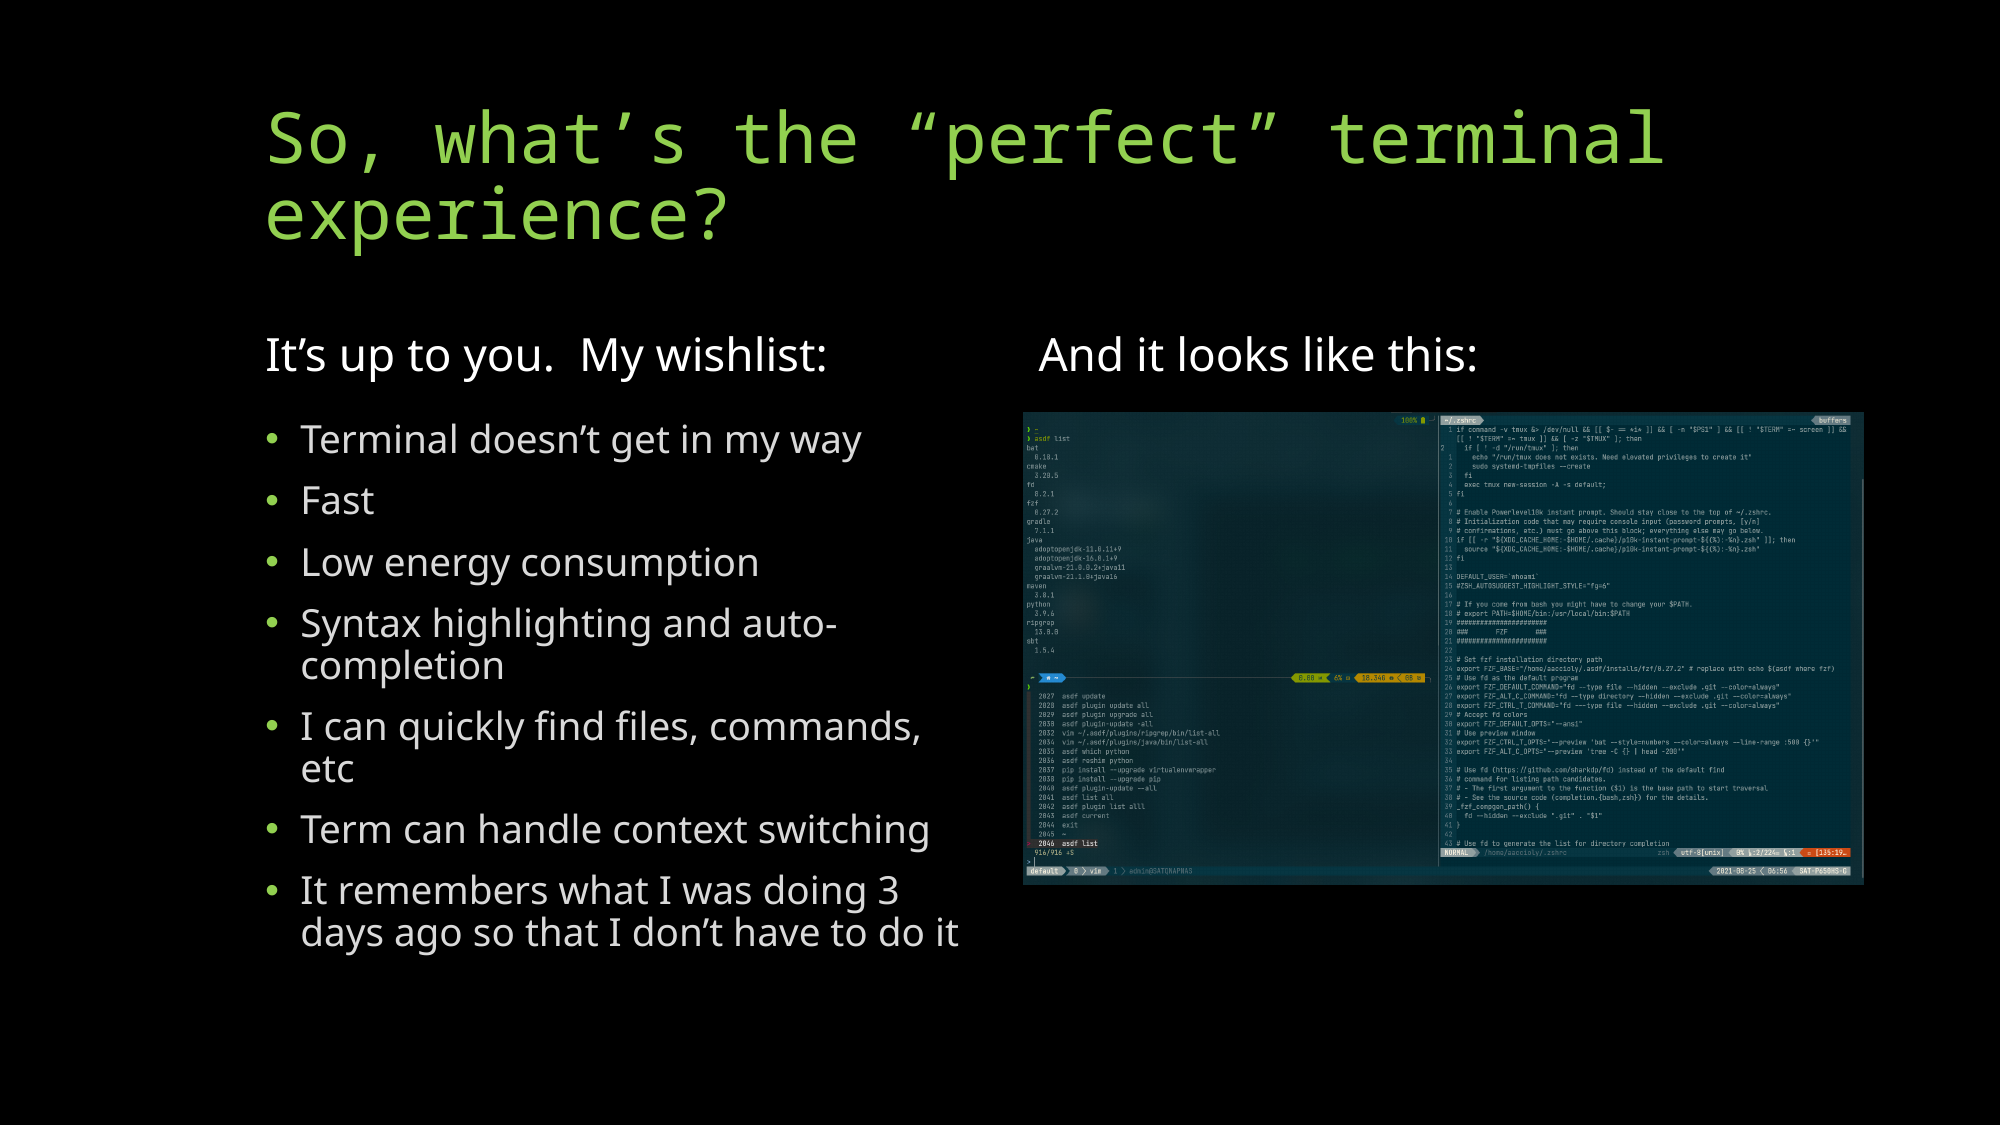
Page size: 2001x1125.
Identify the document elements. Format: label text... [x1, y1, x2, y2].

list Terminal doesn’t get in my way Fast Low energy consumption Syntax highlighting and auto-completion I can quickly find files, commands, etc Term can handle context switching It remembers what I was doing 3 days ago so that I don’t have to do it [250, 412, 977, 1000]
title So, what’s the “perfect” terminal experience? [249, 75, 1750, 263]
list It’s up to you. My wishlist: [250, 299, 977, 412]
text_box And it looks like this: [1023, 299, 1750, 413]
picture [1023, 412, 1864, 885]
